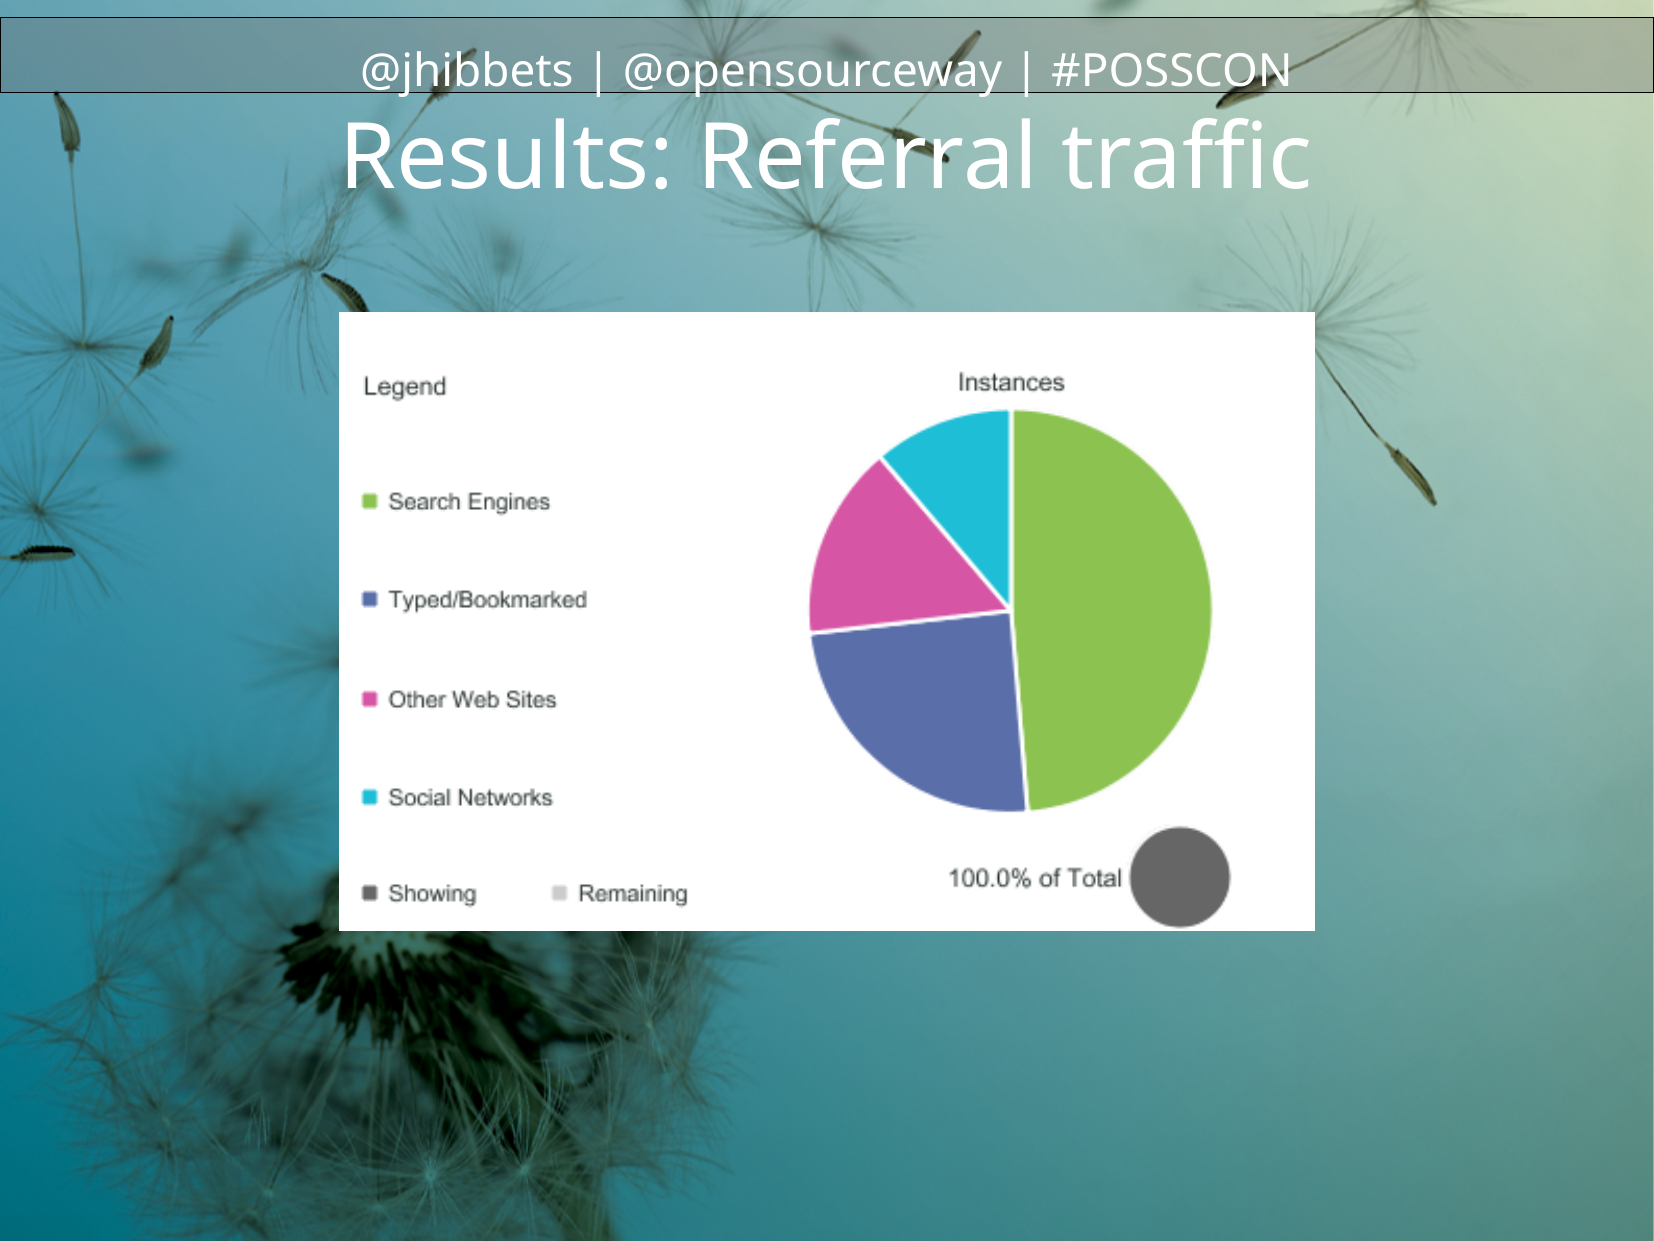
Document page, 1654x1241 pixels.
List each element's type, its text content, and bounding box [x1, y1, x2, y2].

picture [0, 93, 1654, 1241]
picture [0, 0, 1654, 17]
title Results: Referral traffic [82, 49, 1571, 257]
